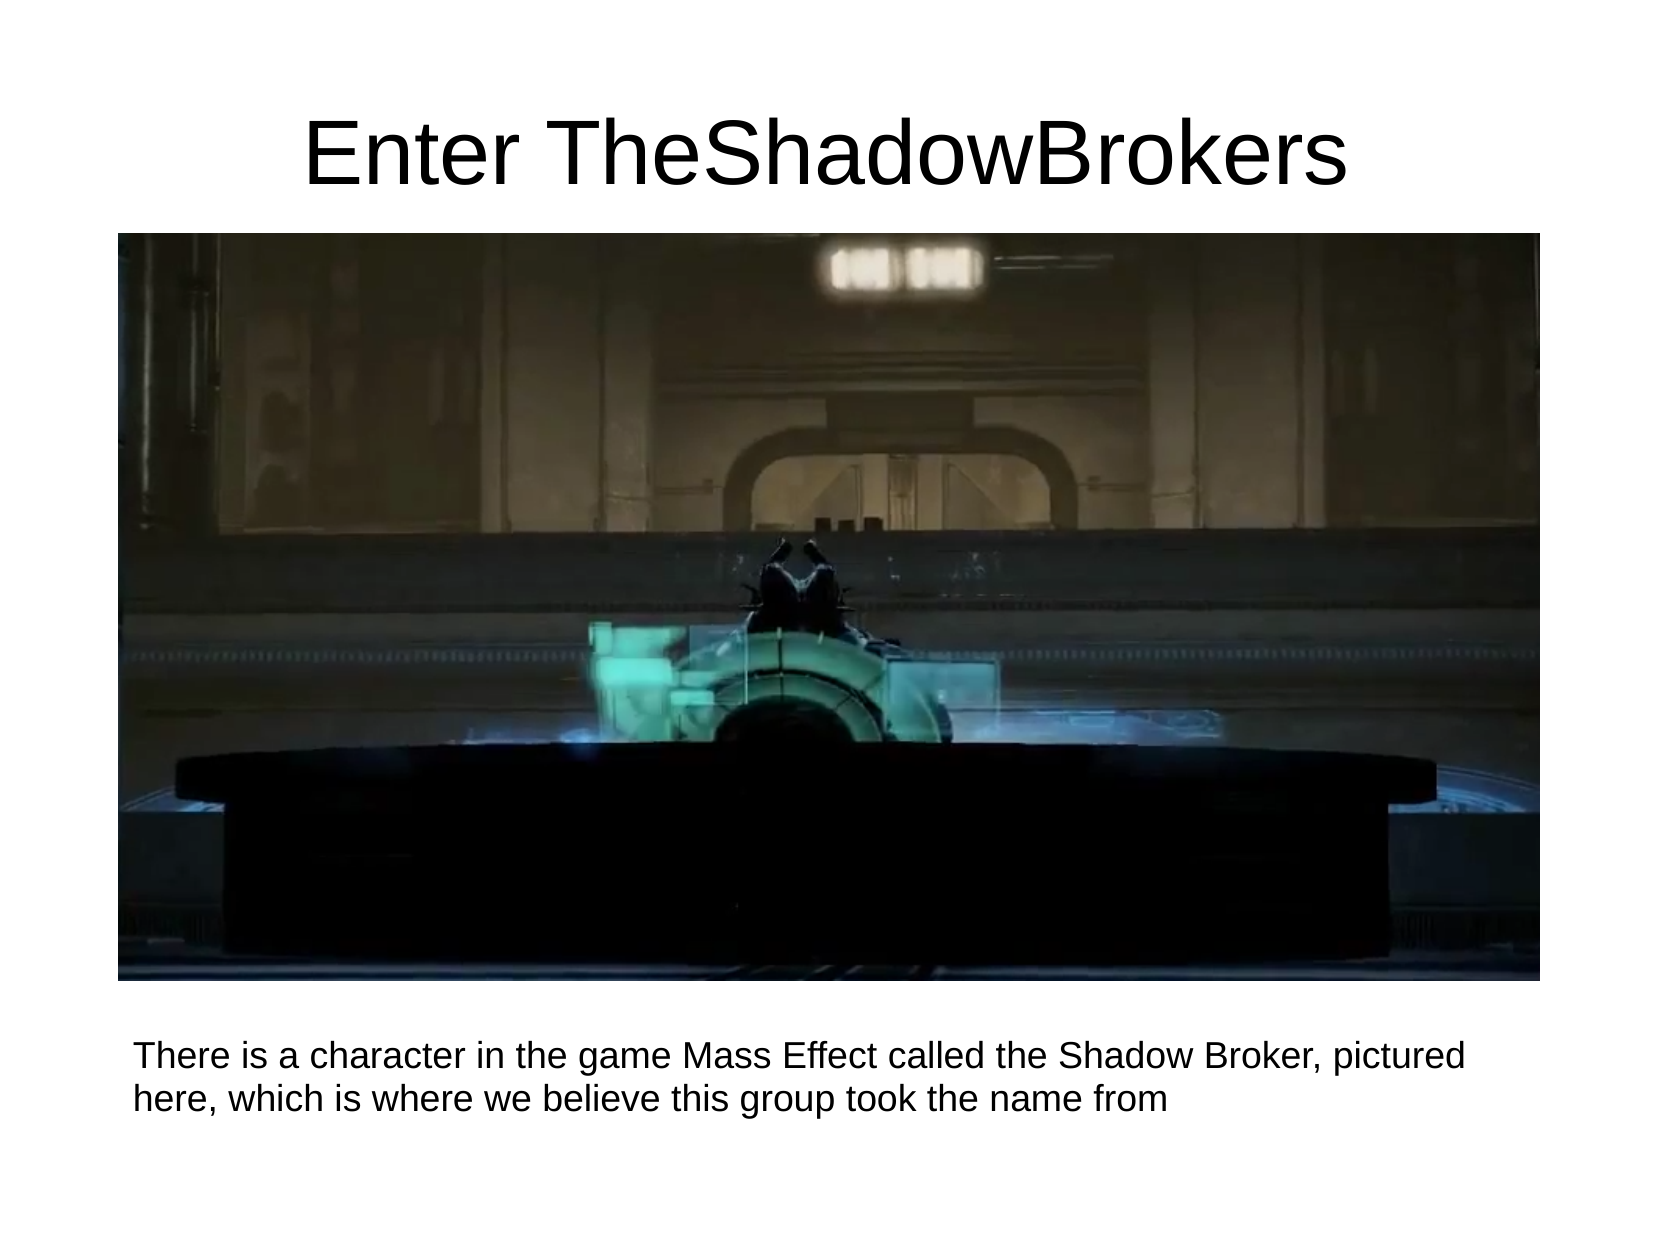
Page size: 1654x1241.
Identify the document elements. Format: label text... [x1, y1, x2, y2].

text_box There is a character in the game Mass Effect called the Shadow Broker, pictured here, which is where we believe this group took the name from [118, 1027, 1548, 1170]
title Enter TheShadowBrokers [82, 49, 1571, 257]
picture [118, 233, 1540, 981]
